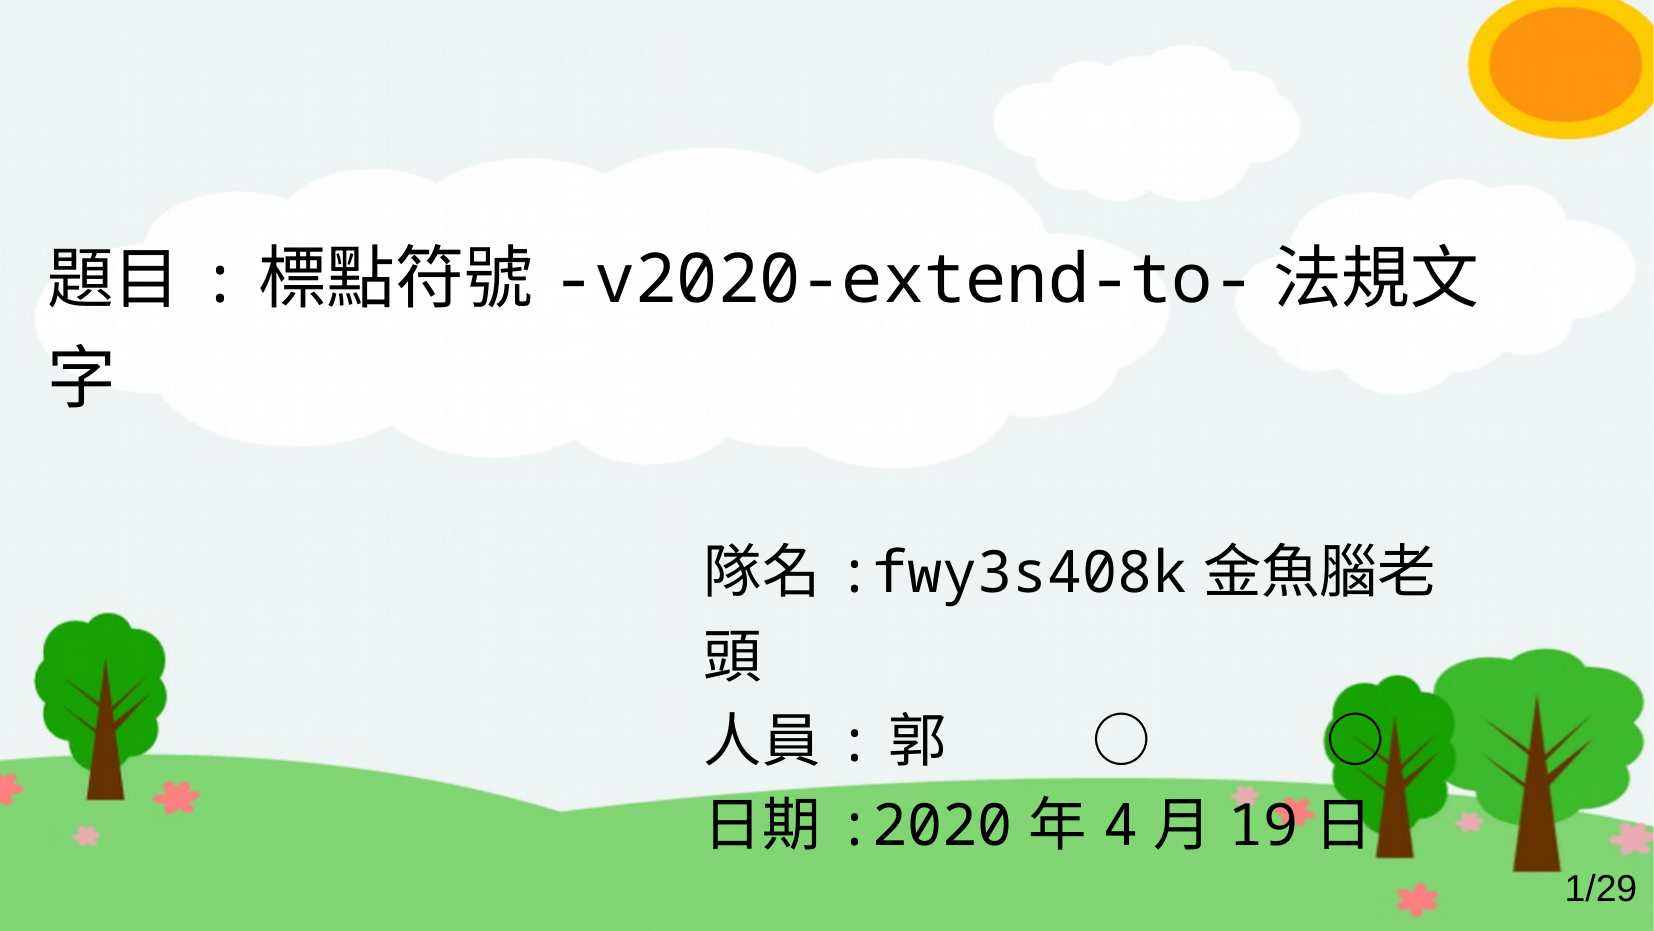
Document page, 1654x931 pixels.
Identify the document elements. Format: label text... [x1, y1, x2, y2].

text_box <編號>/29 [1192, 860, 1653, 931]
subtitle 隊名:fwy3s408k金魚腦老頭 人員:郭 ○ ○ 日期:2020年4月19日 [703, 577, 1457, 811]
picture [0, 0, 1654, 931]
title 題目:標點符號-v2020-extend-to-法規文字 [47, 284, 1512, 361]
